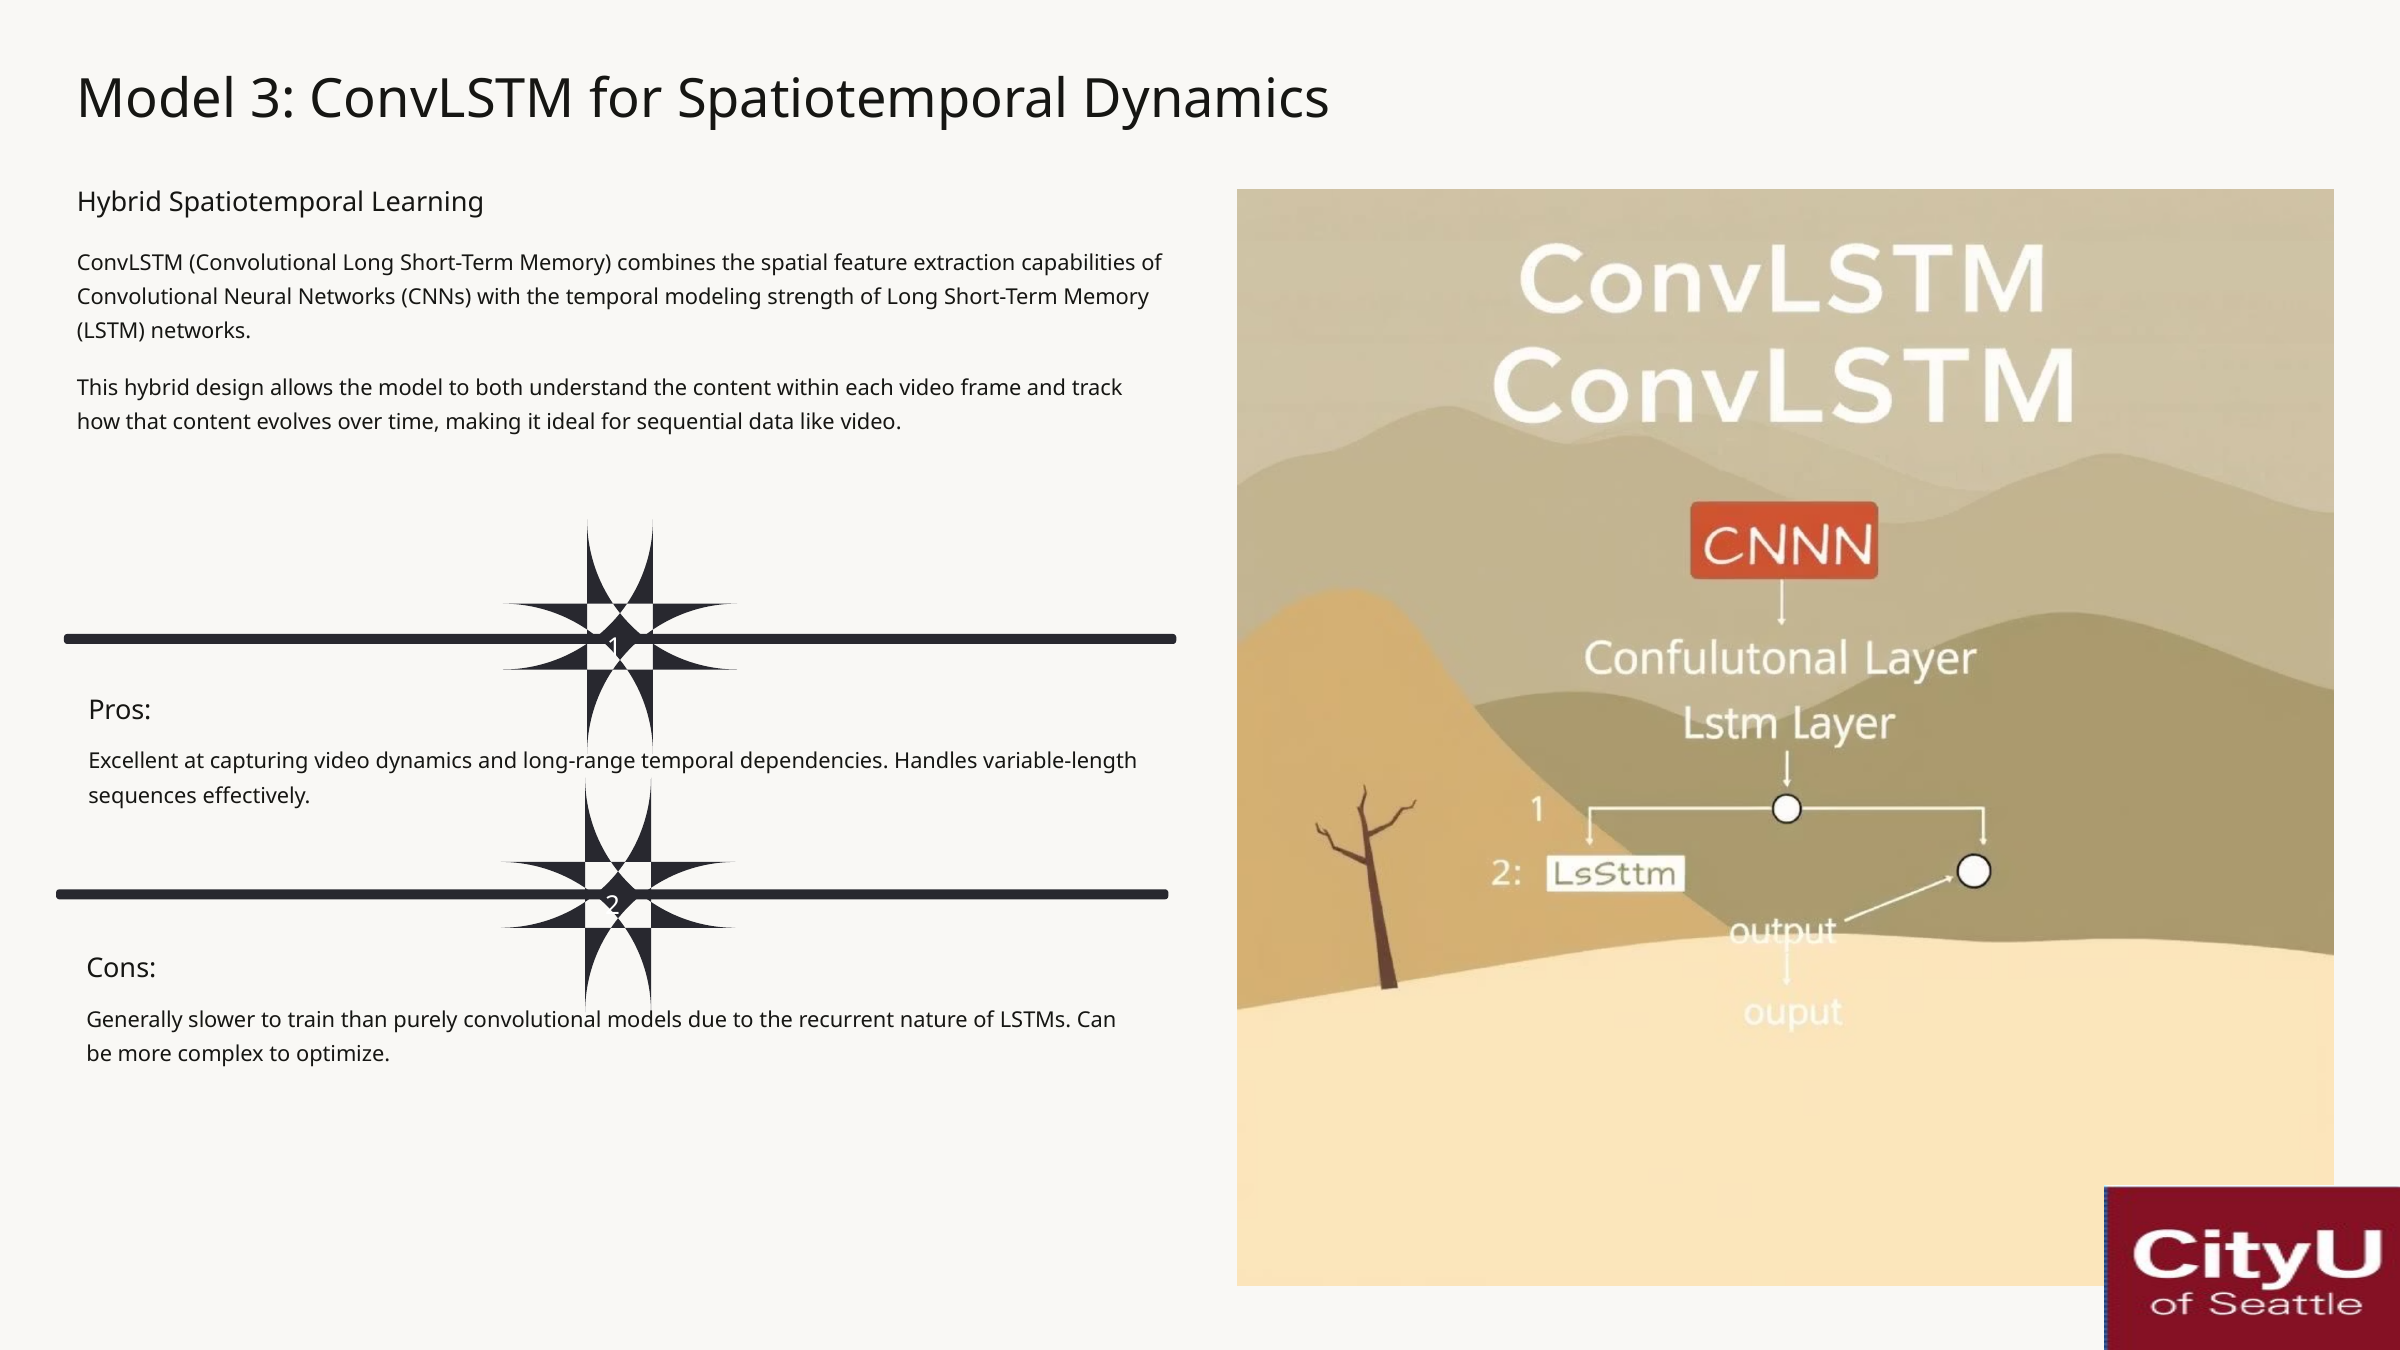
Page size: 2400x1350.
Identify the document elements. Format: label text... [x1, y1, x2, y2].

text_box This hybrid design allows the model to both understand the content within each video frame and track how that content evolves over time, making it ideal for sequential data like video. [77, 365, 1173, 435]
text_box Excellent at capturing video dynamics and long-range temporal dependencies. Handles variable-length sequences effectively. [88, 739, 1152, 809]
text_box 1 [607, 620, 633, 653]
picture [1237, 189, 2400, 1350]
text_box Hybrid Spatiotemporal Learning [77, 184, 488, 218]
text_box 2 [605, 878, 631, 911]
text_box ConvLSTM (Convolutional Long Short-Term Memory) combines the spatial feature extraction capabilities of Convolutional Neural Networks (CNNs) with the temporal modeling strength of Long Short-Term Memory (LSTM) networks. [77, 240, 1173, 345]
text_box [56, 519, 1188, 1106]
text_box Cons: [86, 950, 361, 984]
text_box Generally slower to train than purely convolutional models due to the recurrent nature of LSTMs. Can be more complex to optimize. [86, 997, 1150, 1067]
text_box Model 3: ConvLSTM for Spatiotemporal Dynamics [77, 60, 1349, 129]
text_box Pros: [88, 691, 363, 726]
